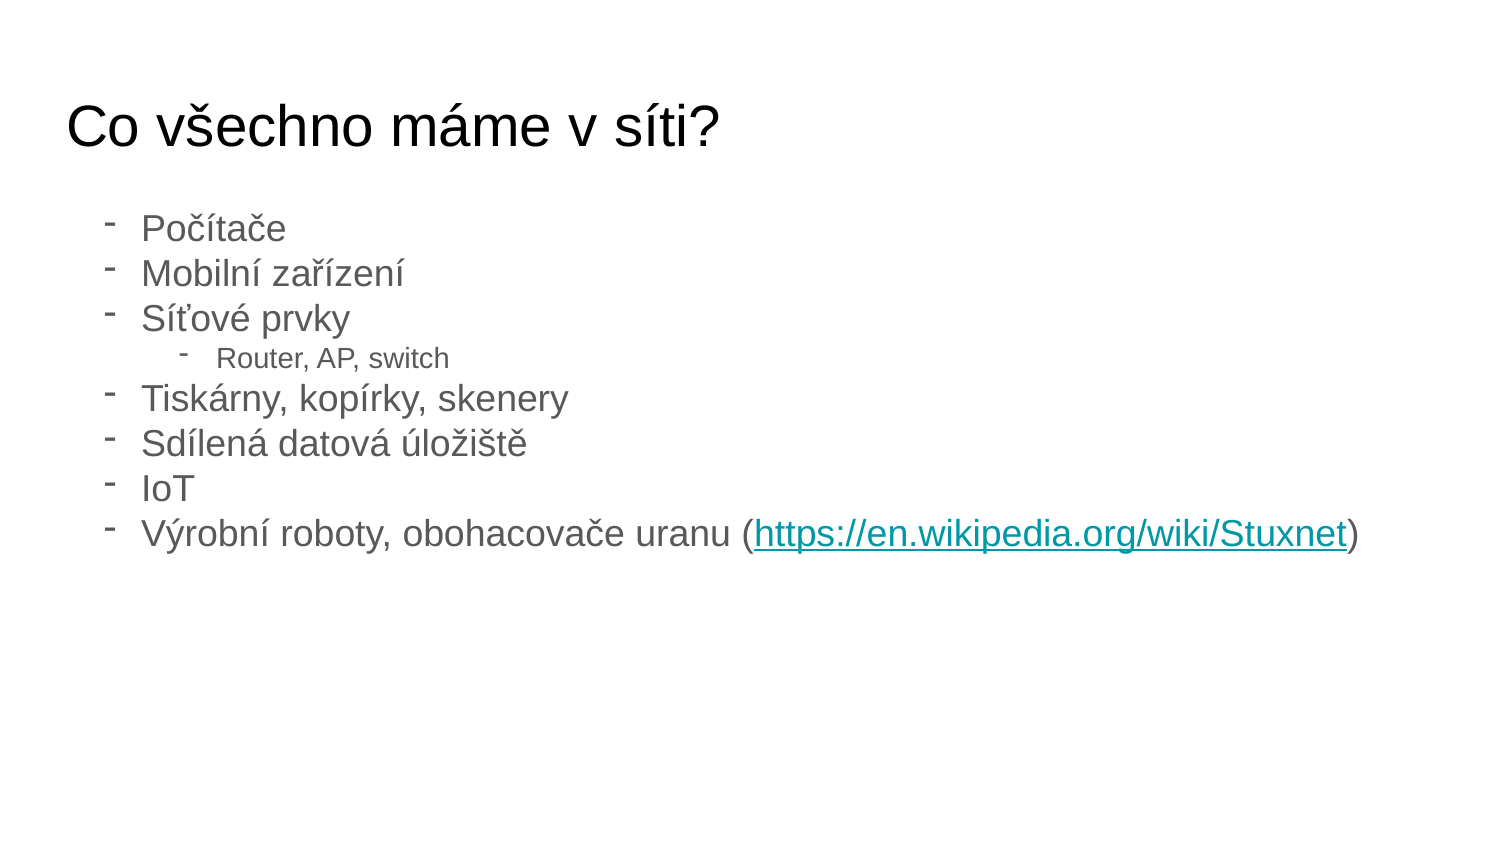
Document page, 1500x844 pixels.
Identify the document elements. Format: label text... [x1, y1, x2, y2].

title Co všechno máme v síti? [51, 72, 1449, 167]
list Počítače Mobilní zařízení Síťové prvky Router, AP, switch Tiskárny, kopírky, skenery Sdílená datová úložiště IoT Výrobní roboty, obohacovače uranu (https://en.wikipedia.org/wiki/Stuxnet) [51, 189, 1449, 750]
